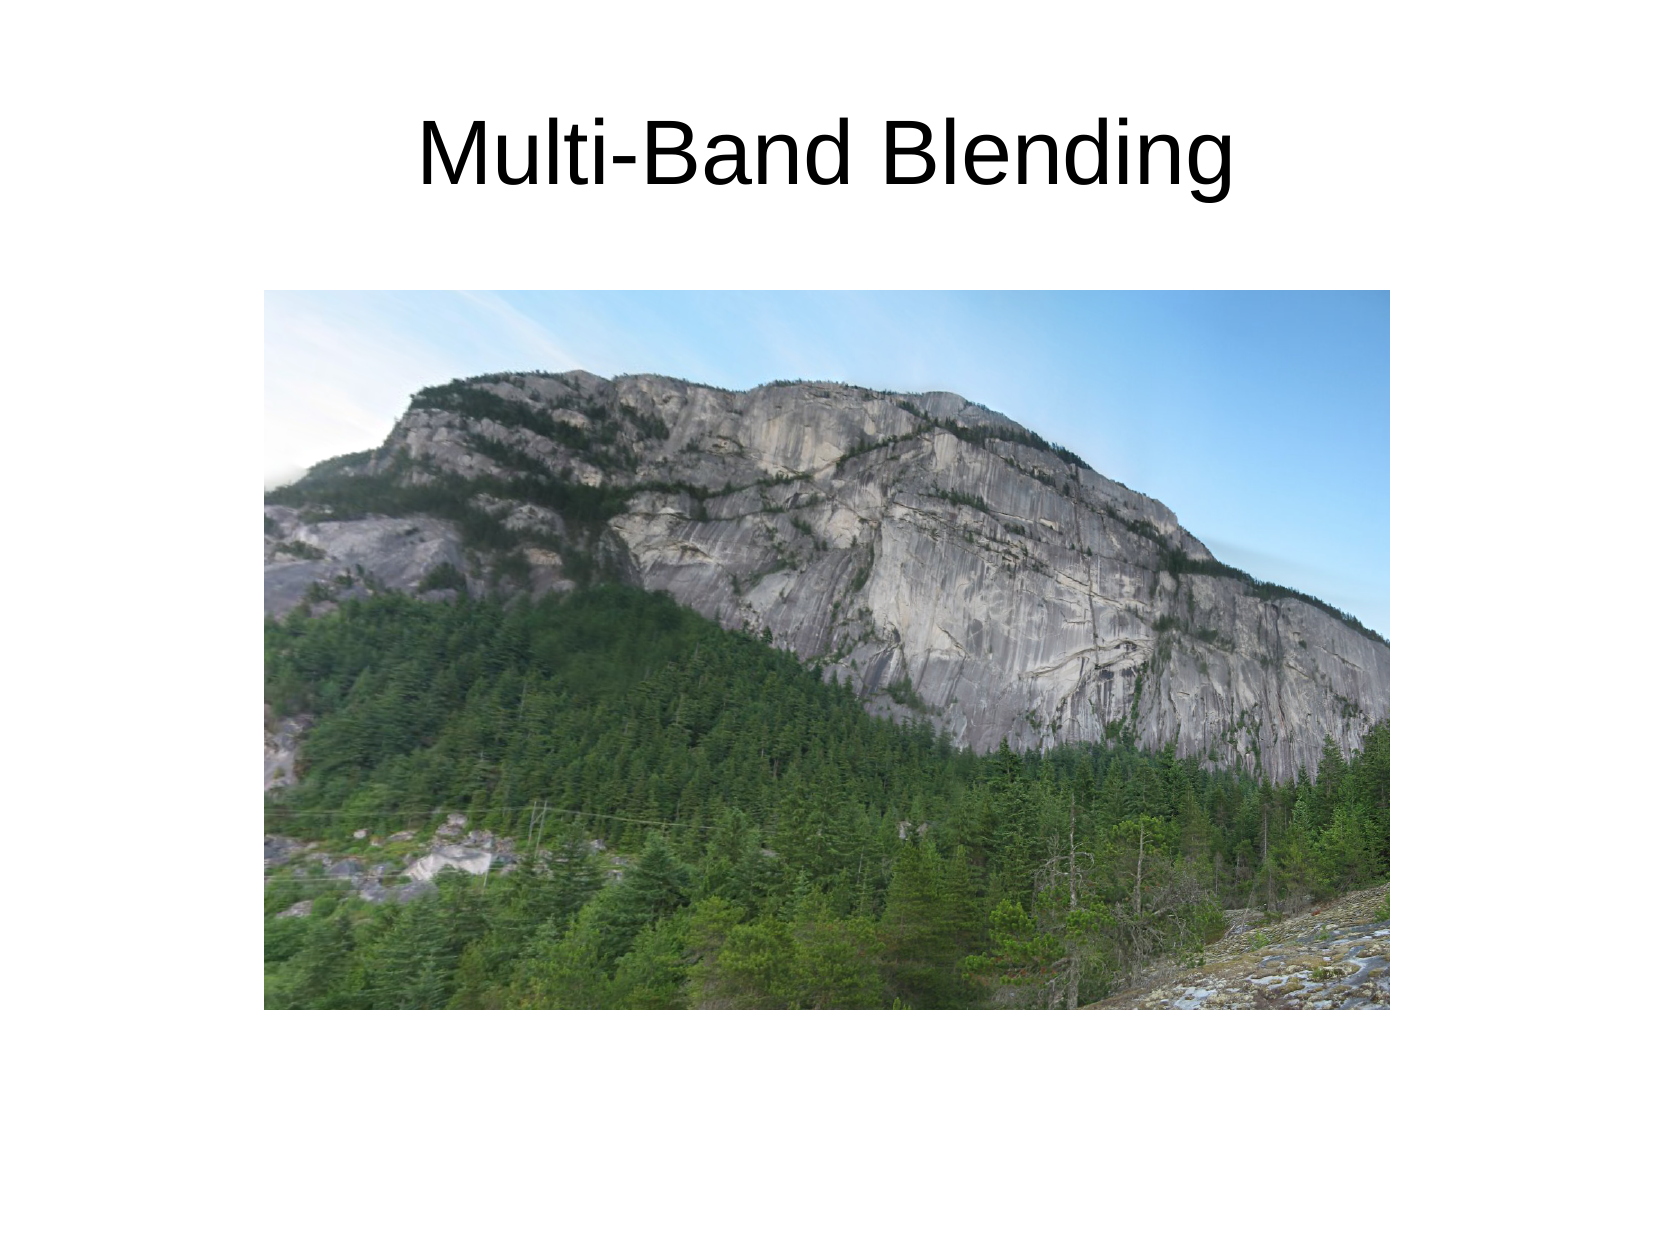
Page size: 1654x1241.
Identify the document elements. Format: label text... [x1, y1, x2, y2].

picture [264, 290, 1390, 1010]
title Multi-Band Blending [82, 49, 1571, 257]
